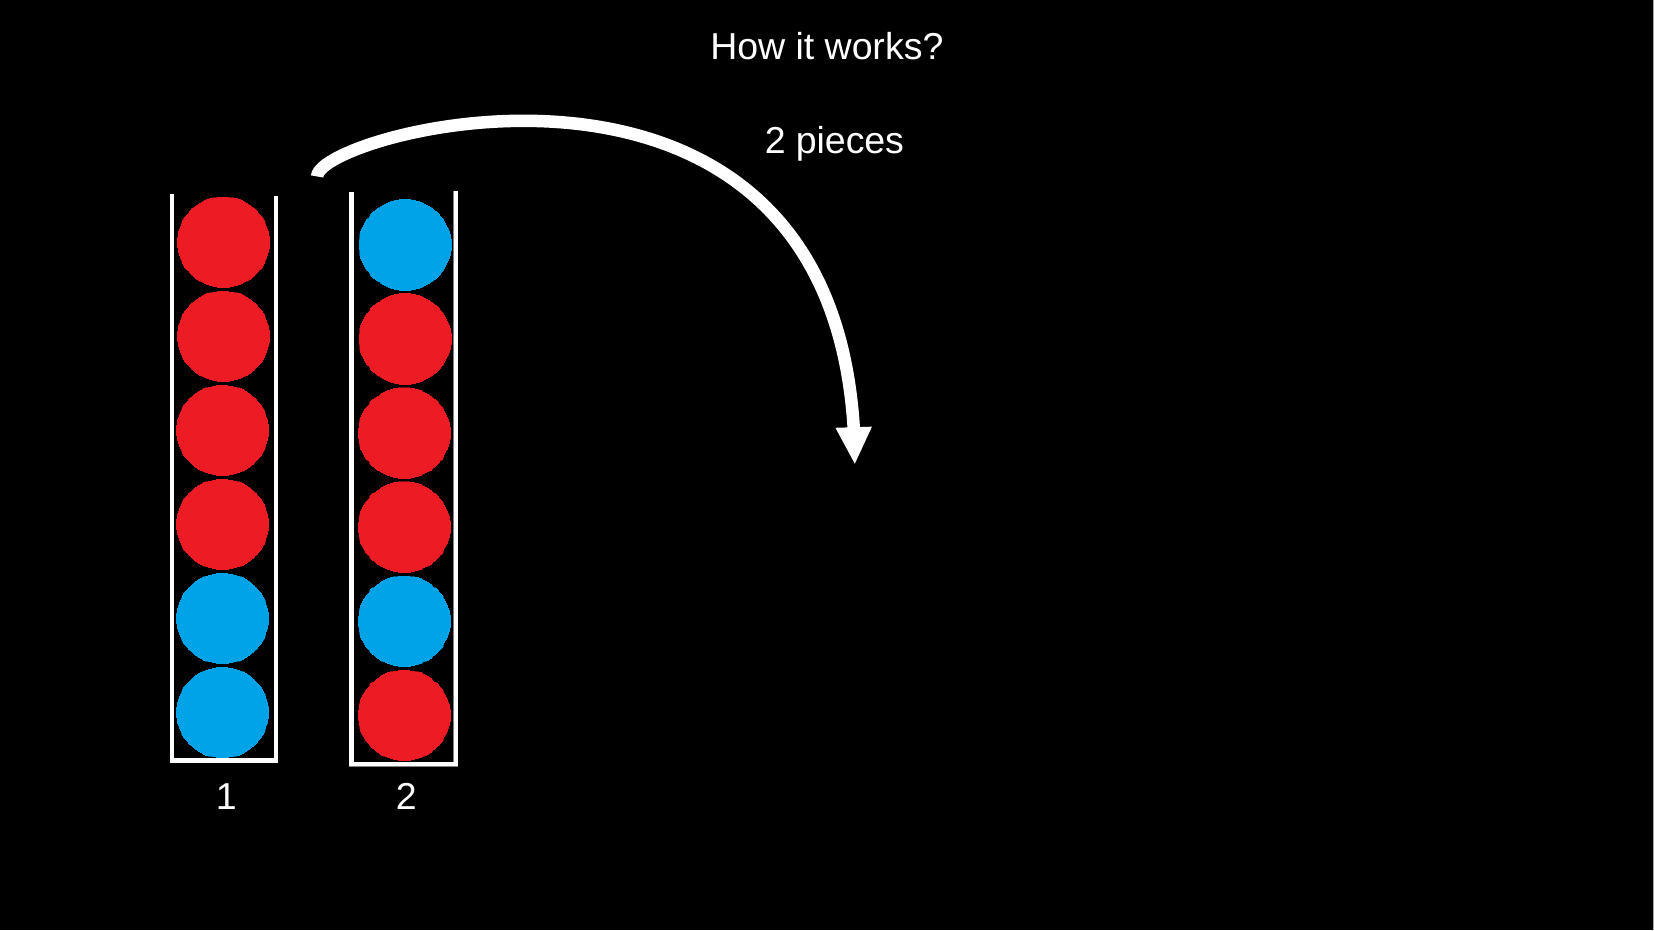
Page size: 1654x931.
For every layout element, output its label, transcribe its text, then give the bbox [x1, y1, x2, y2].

text_box 1 [201, 768, 277, 826]
text_box How it works? [0, 18, 1654, 76]
text_box 2 [381, 768, 457, 826]
picture [150, 176, 485, 788]
text_box 2 pieces [750, 112, 976, 221]
